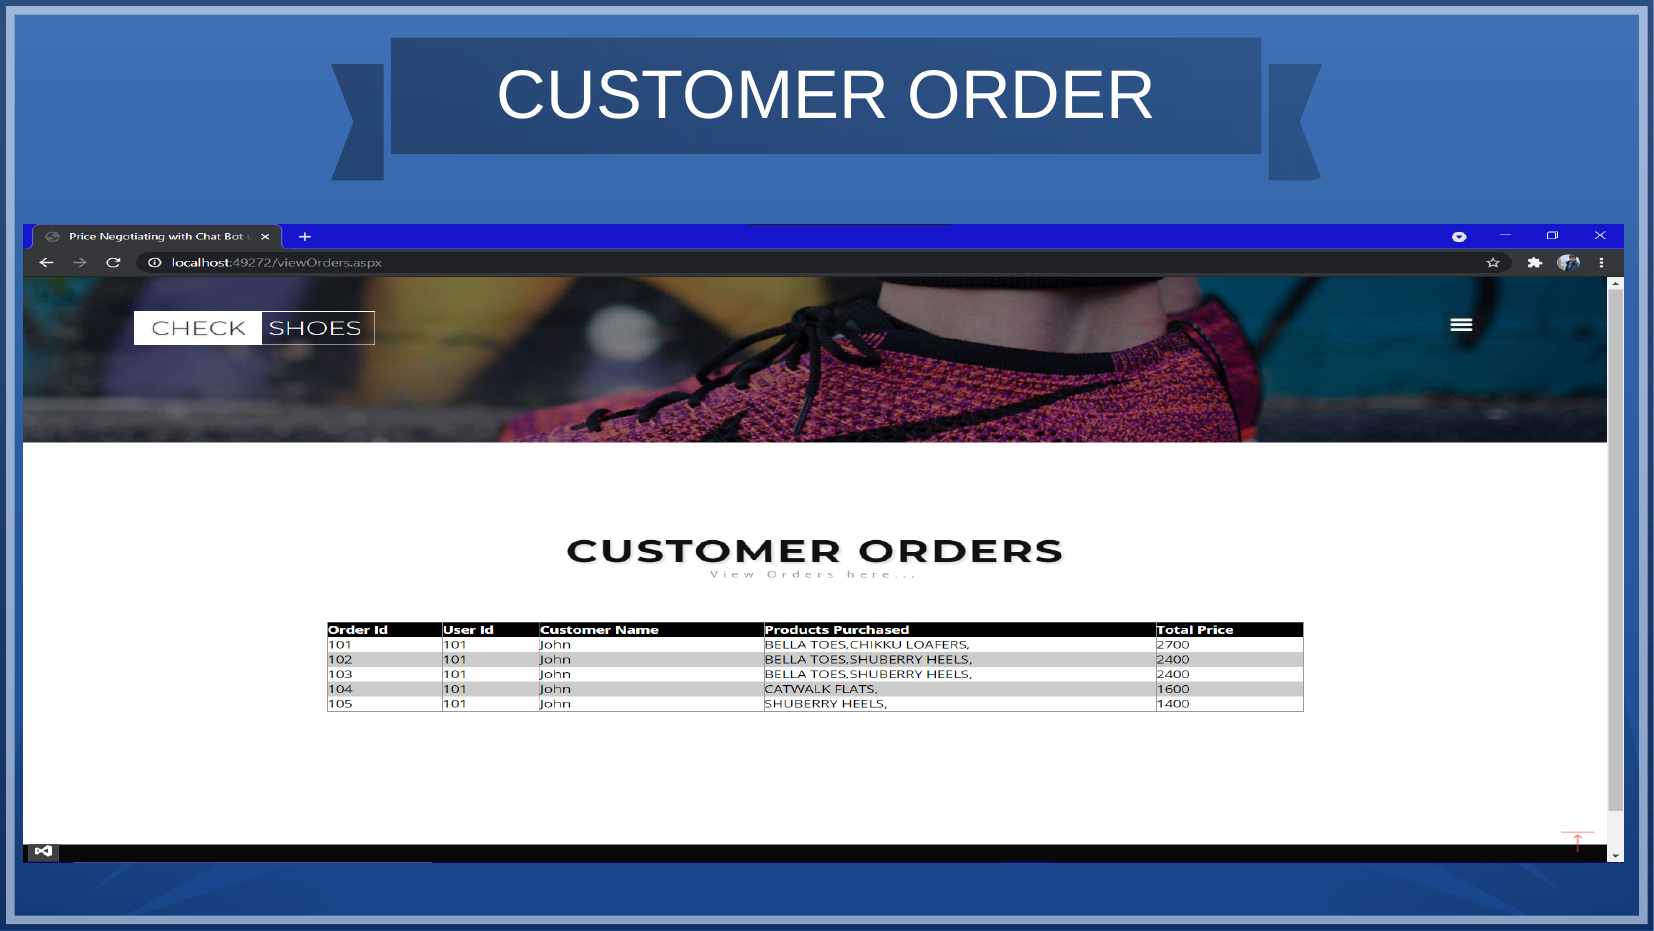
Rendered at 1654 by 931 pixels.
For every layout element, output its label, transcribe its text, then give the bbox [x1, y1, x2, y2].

title CUSTOMER ORDER [389, 35, 1264, 154]
picture [23, 224, 1624, 863]
